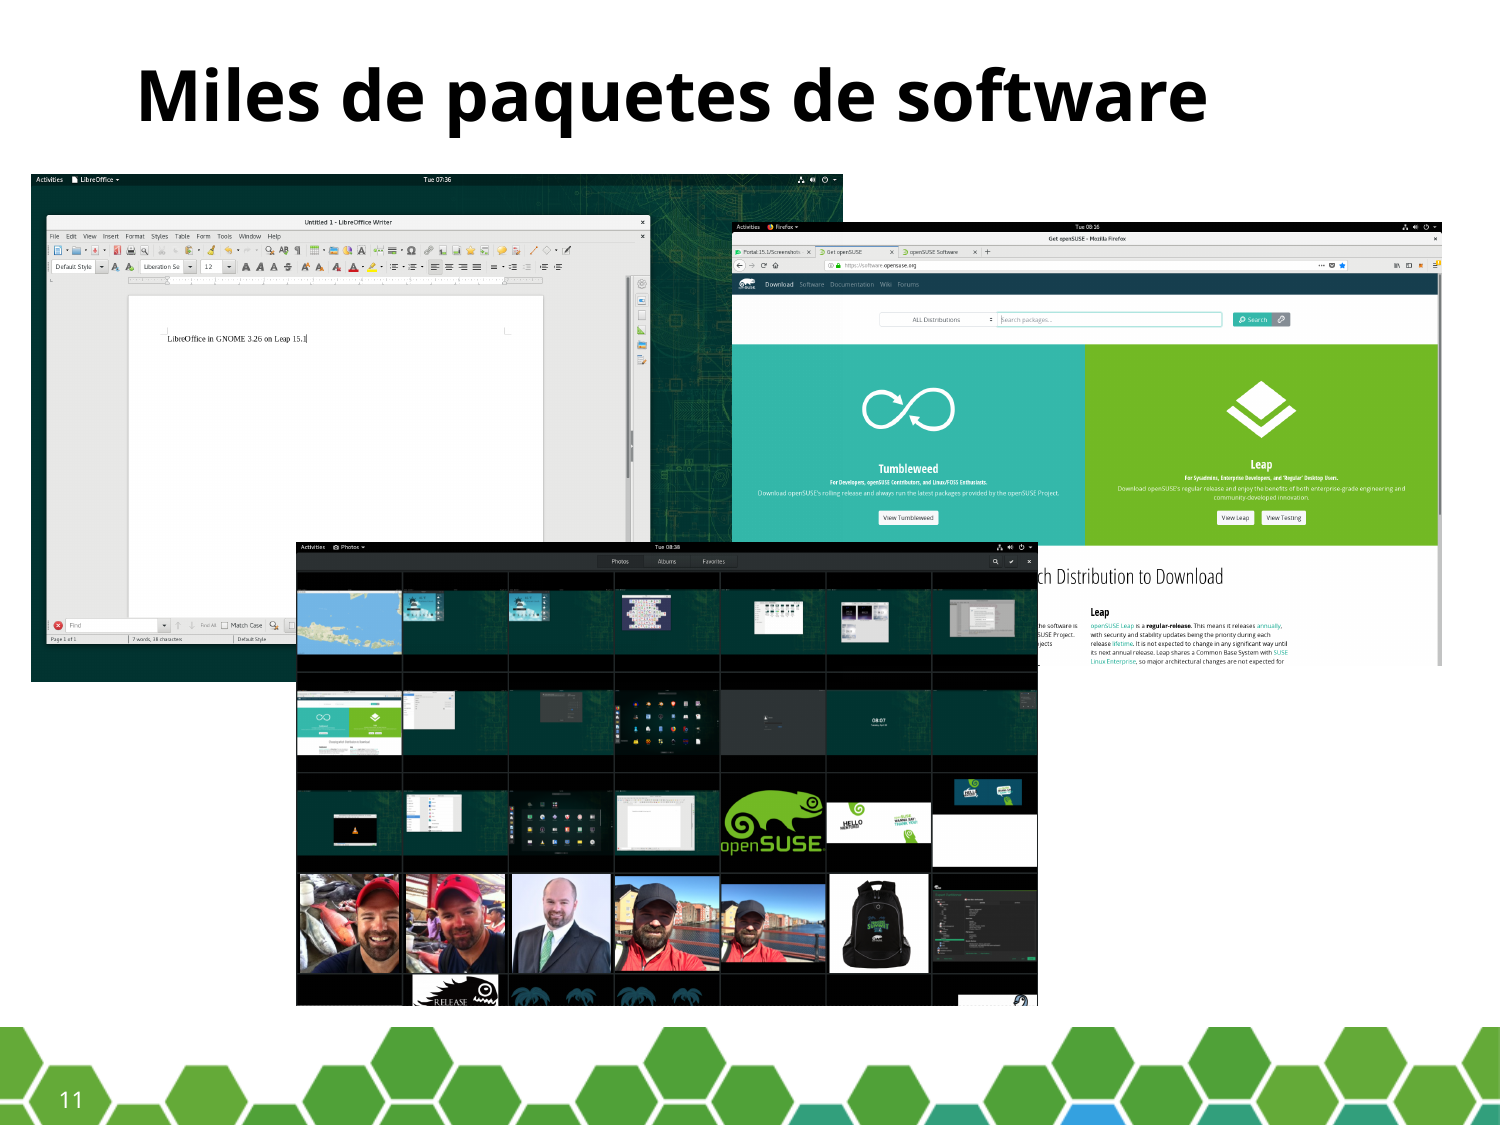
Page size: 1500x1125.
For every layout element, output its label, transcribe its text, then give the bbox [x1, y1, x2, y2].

picture [31, 174, 1442, 1006]
title Miles de paquetes de software [135, 12, 1372, 175]
picture [0, 1027, 1500, 1125]
